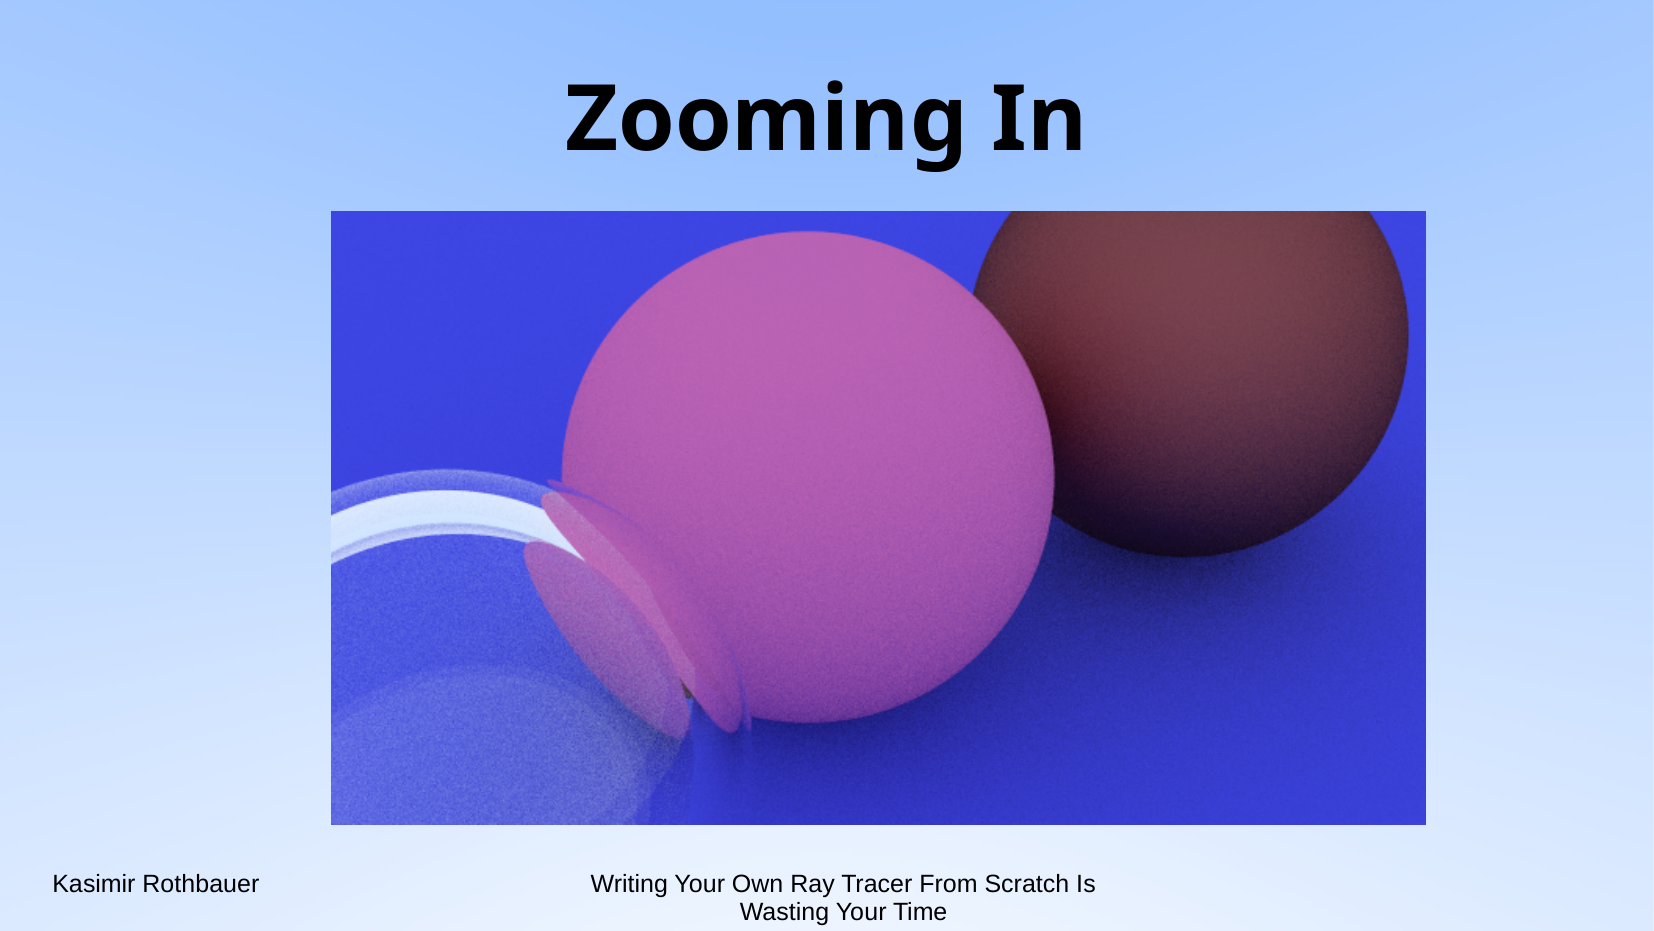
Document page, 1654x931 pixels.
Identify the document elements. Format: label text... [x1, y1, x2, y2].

picture [0, 0, 1654, 931]
text_box Writing Your Own Ray Tracer From Scratch Is Wasting Your Time [562, 862, 1126, 931]
title Zooming In [82, 37, 1571, 193]
text_box Kasimir Rothbauer [37, 862, 413, 906]
